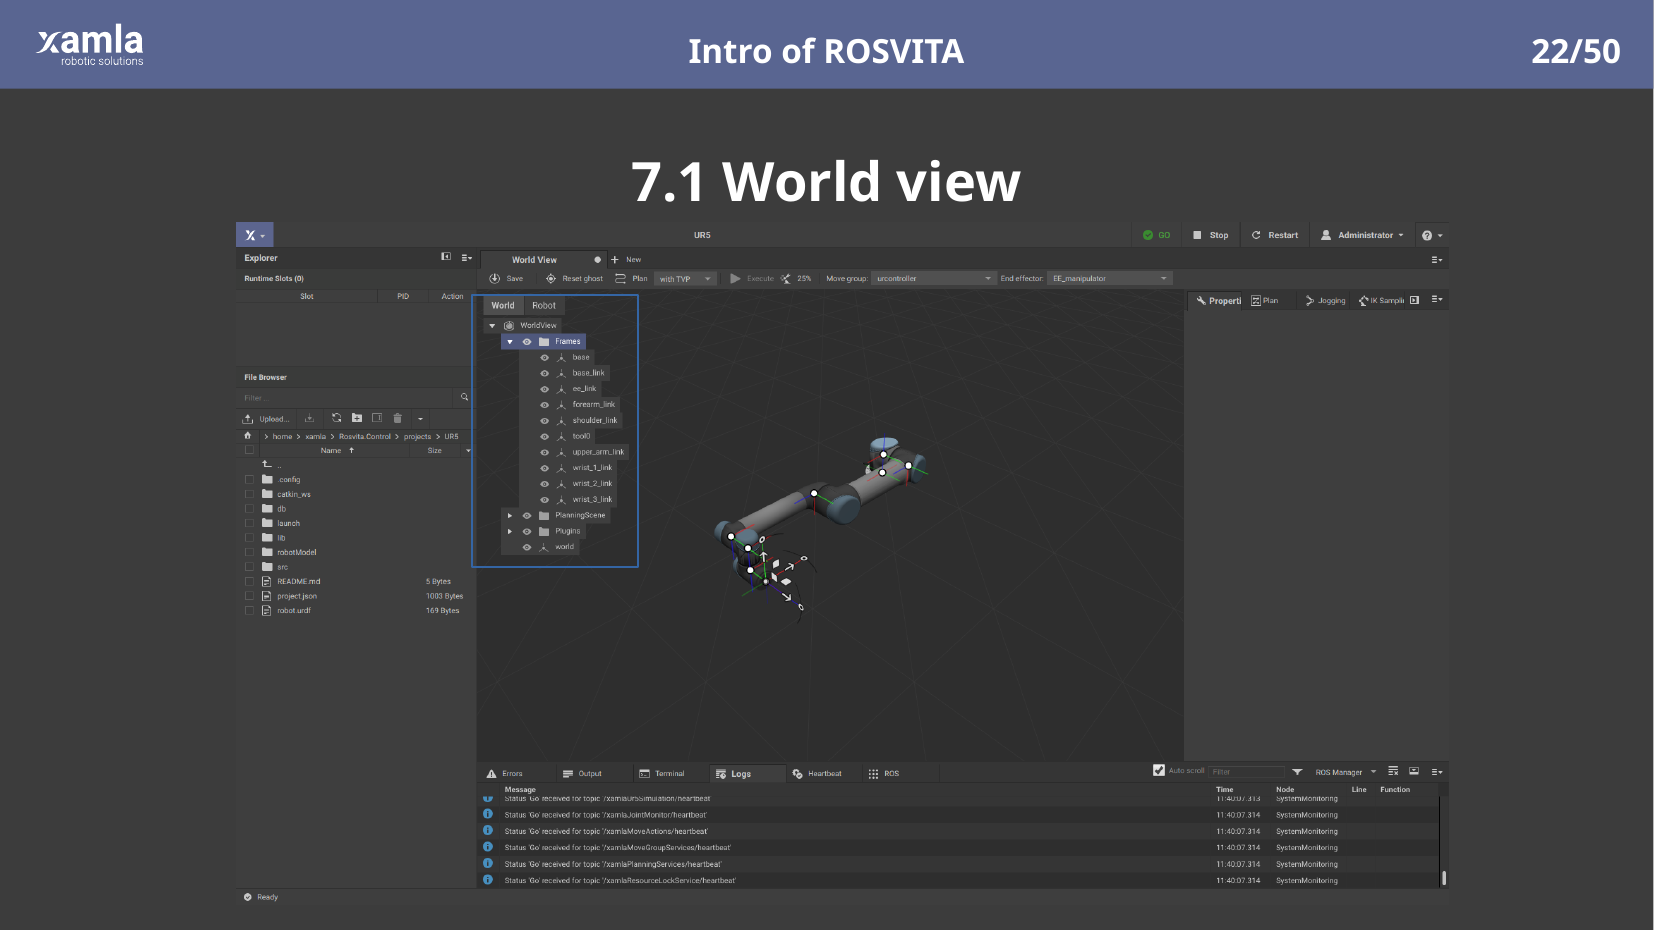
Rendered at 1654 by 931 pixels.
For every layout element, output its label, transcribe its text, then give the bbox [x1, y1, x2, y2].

text_box 22/50 [1511, 20, 1636, 80]
text_box [0, 0, 1654, 89]
text_box Intro of ROSVITA [296, 20, 1357, 80]
picture [35, 23, 143, 65]
picture [236, 222, 1449, 905]
text_box 7.1 World view [188, 135, 1465, 223]
